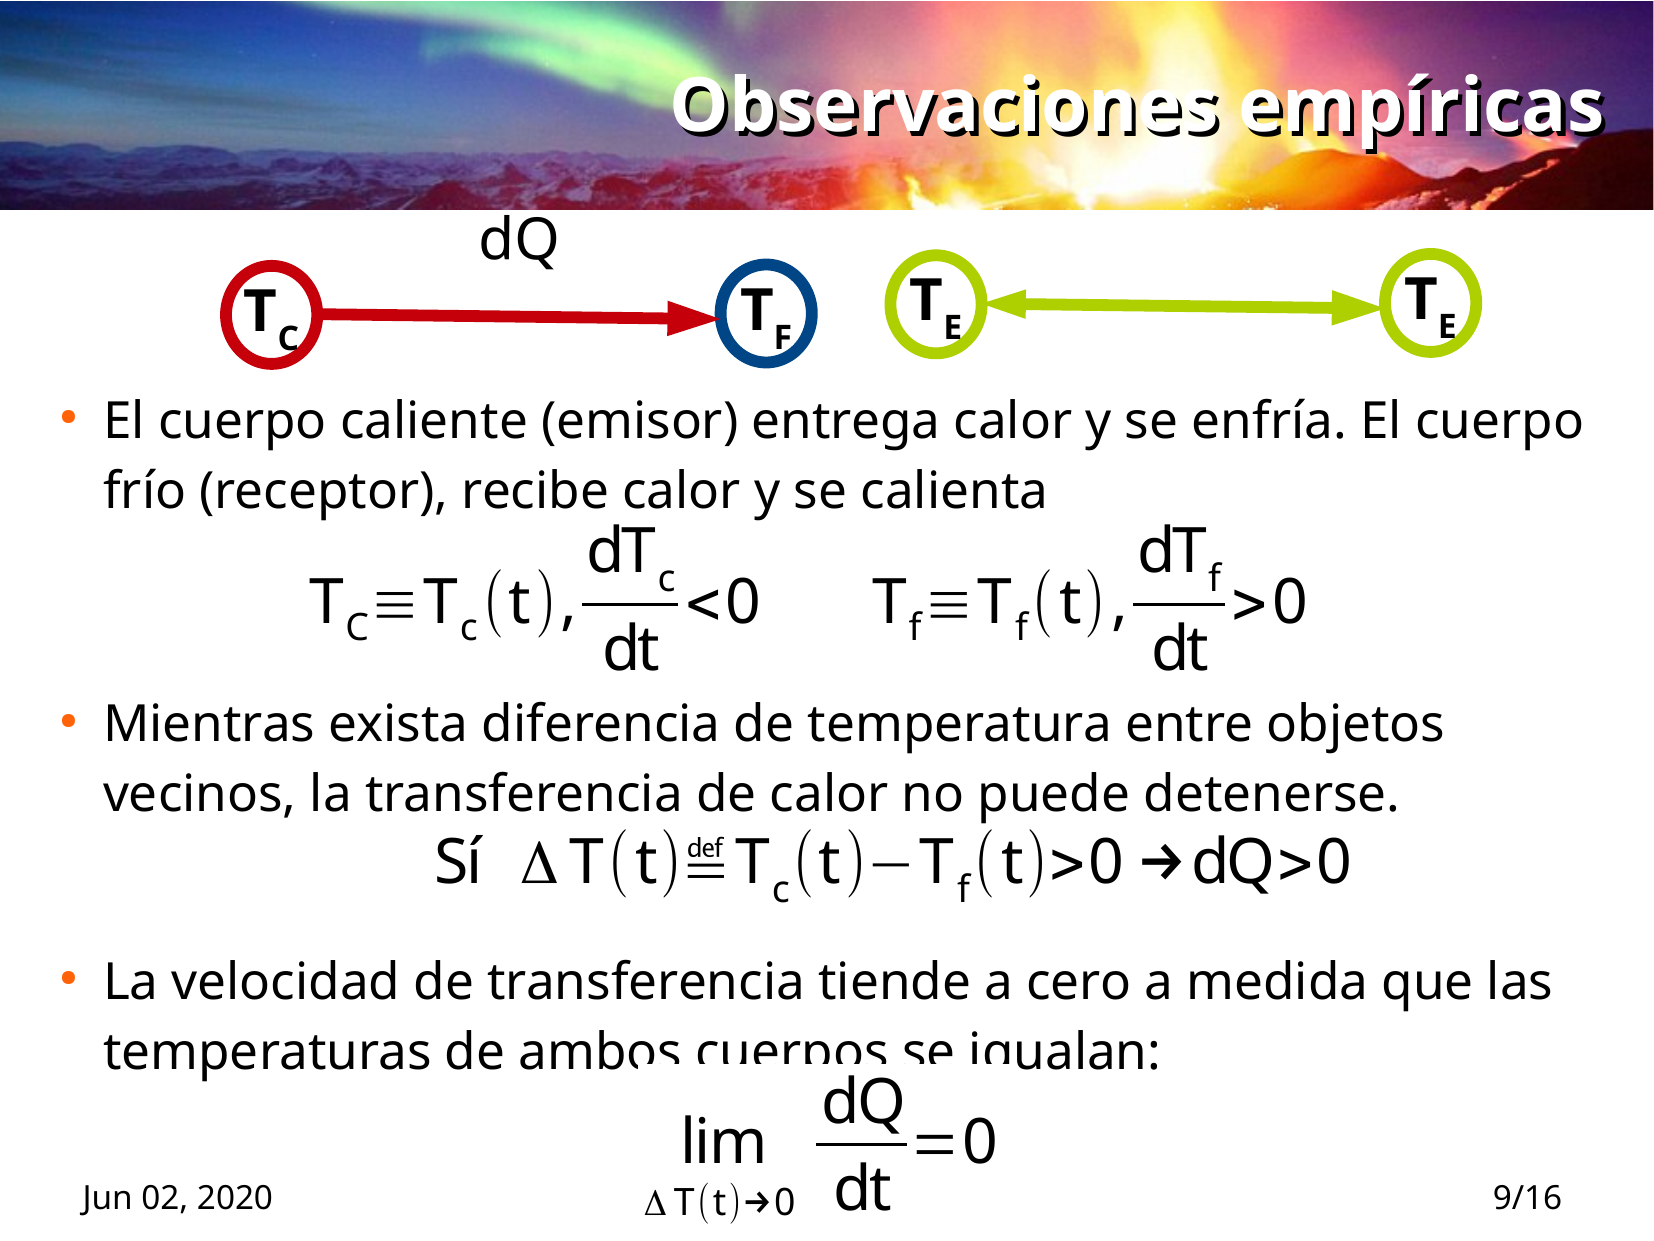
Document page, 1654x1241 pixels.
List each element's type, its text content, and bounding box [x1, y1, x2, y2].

title Observaciones empíricas [45, 15, 1606, 191]
text_box TE [890, 255, 982, 354]
text_box TF [720, 264, 812, 363]
text_box TE [1385, 253, 1477, 352]
chart [301, 512, 1323, 686]
chart [428, 824, 1368, 912]
picture [0, 1, 1654, 210]
text_box TC [226, 265, 317, 364]
list El cuerpo caliente (emisor) entrega calor y se enfría. El cuerpo frío (receptor), recibe calor y se calienta Mientras exista diferencia de temperatura entre objetos vecinos, la transferencia de calor no puede detenerse. La velocidad de transferencia tiende a cero a medida que las temperaturas de ambos cuerpos se igualan: [45, 195, 1606, 1096]
chart [637, 1064, 1013, 1226]
